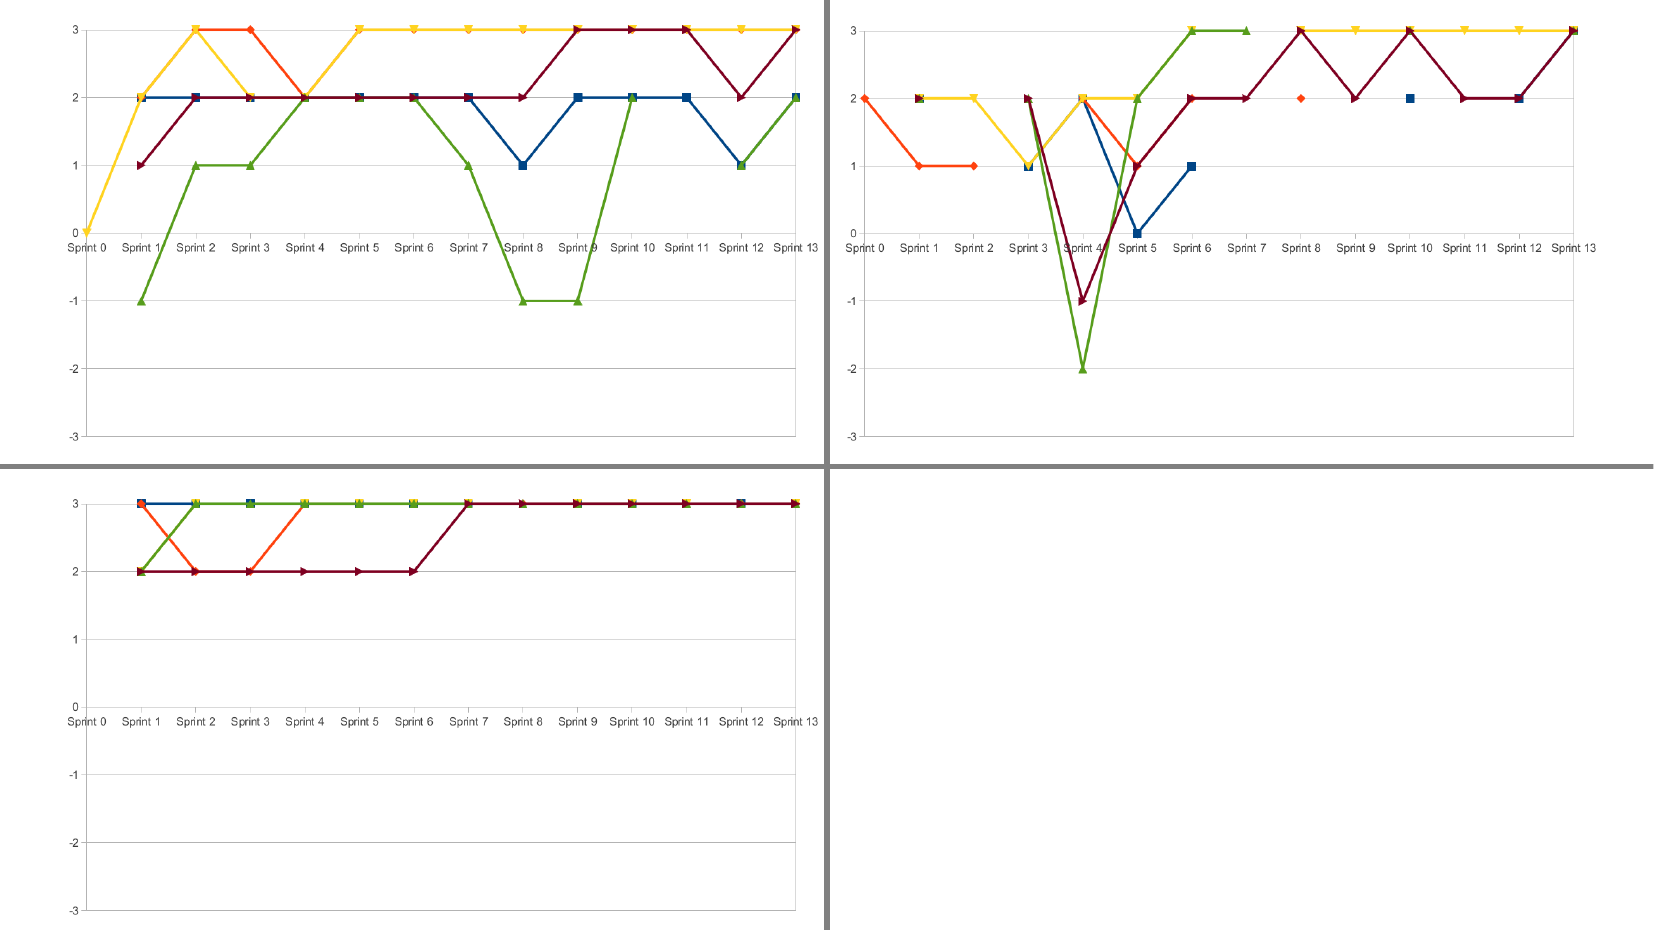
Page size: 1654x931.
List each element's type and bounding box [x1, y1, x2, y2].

picture [67, 499, 818, 915]
picture [845, 26, 1596, 441]
picture [67, 25, 818, 441]
